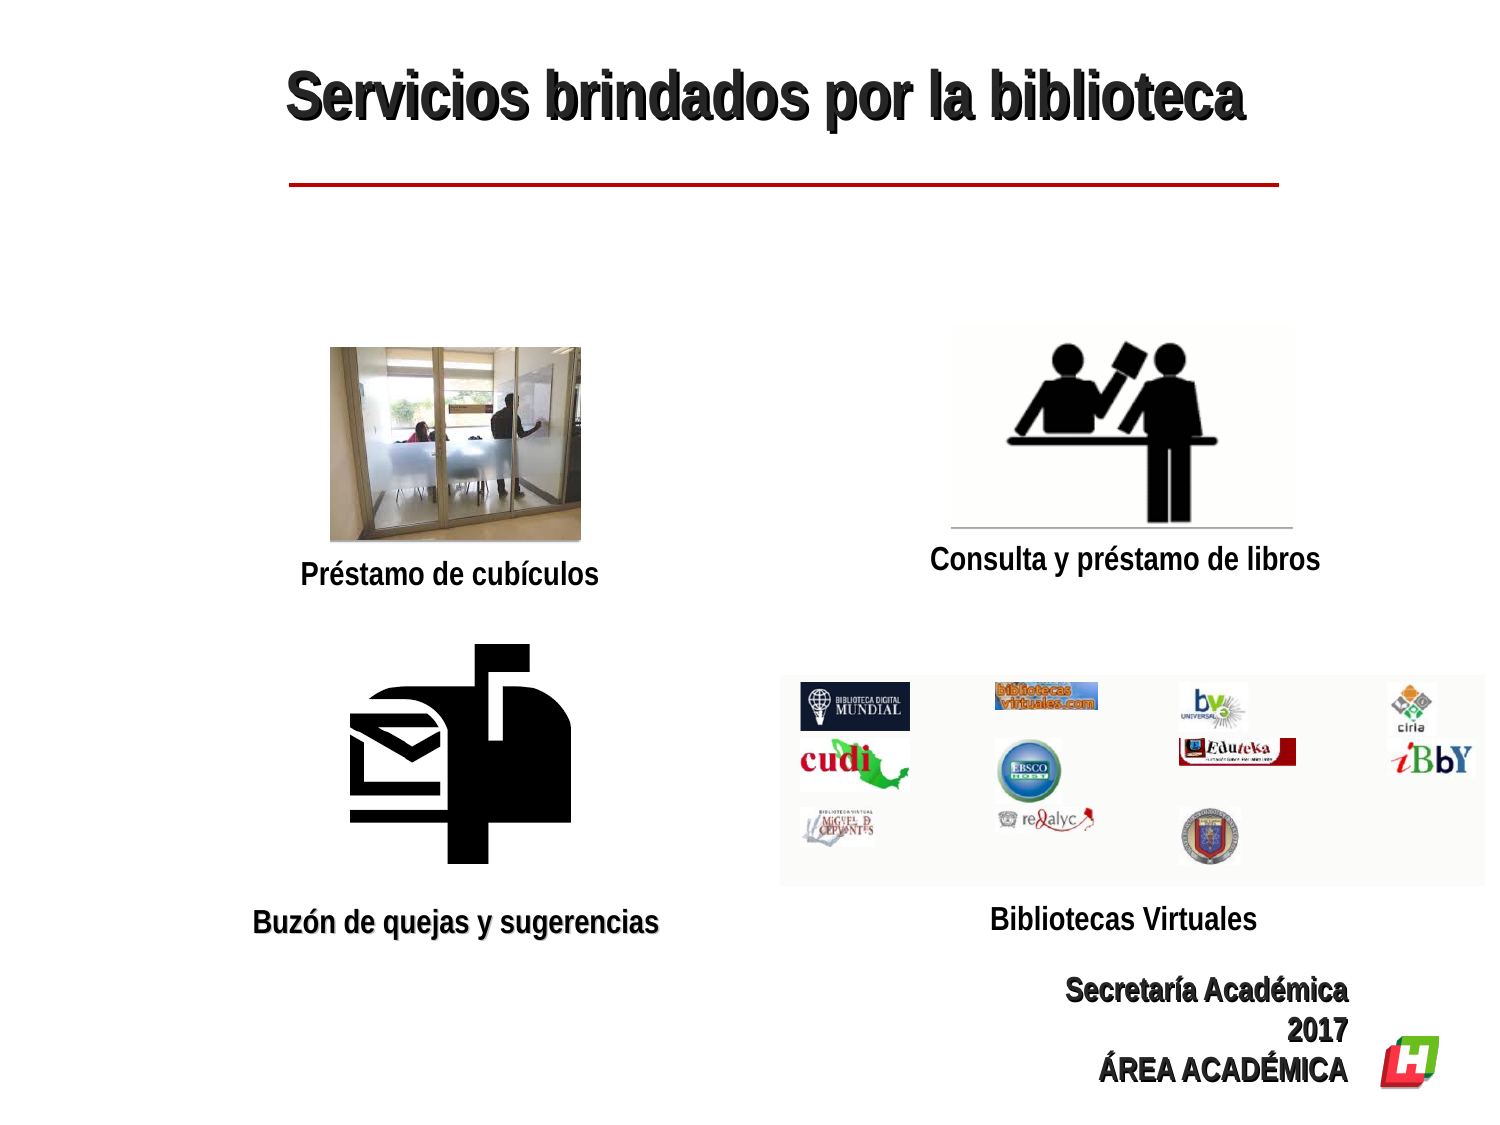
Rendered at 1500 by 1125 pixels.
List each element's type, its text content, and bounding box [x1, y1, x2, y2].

picture [951, 326, 1295, 527]
text_box Secretaría Académica 2017 ÁREA ACADÉMICA [1050, 960, 1377, 1097]
picture [350, 644, 571, 865]
text_box Préstamo de cubículos [286, 545, 615, 600]
picture [330, 347, 581, 541]
picture [1380, 1036, 1439, 1087]
text_box Bibliotecas Virtuales [975, 890, 1273, 945]
text_box Servicios brindados por la biblioteca [236, 43, 1294, 140]
text_box Buzón de quejas y sugerencias [237, 893, 675, 975]
picture [780, 675, 1485, 886]
text_box Consulta y préstamo de libros [915, 530, 1337, 585]
